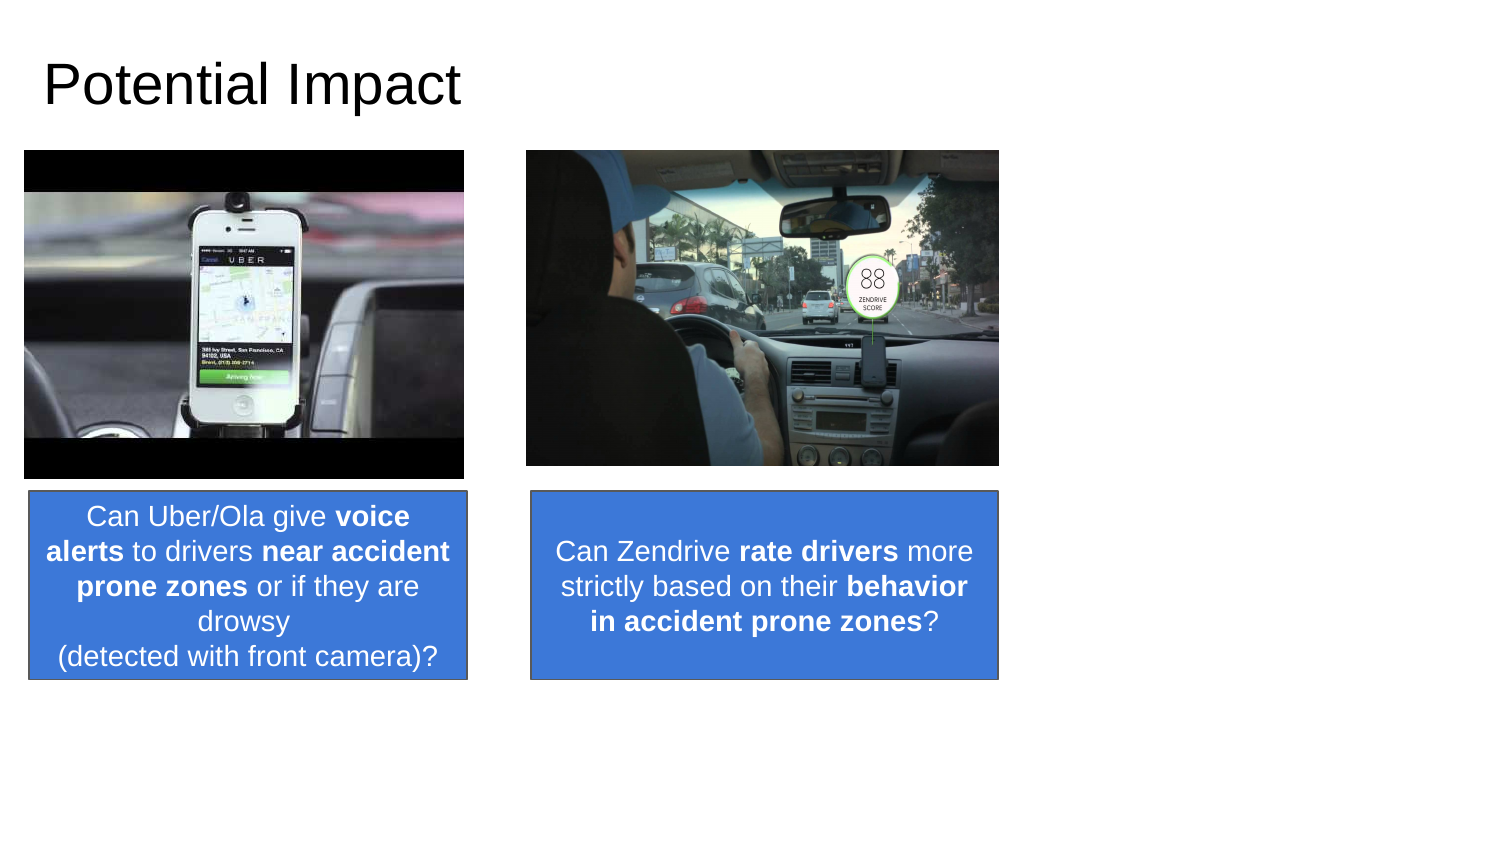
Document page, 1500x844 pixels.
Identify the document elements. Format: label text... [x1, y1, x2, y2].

text_box Can Uber/Ola give voice alerts to drivers near accident prone zones or if they are drowsy (detected with front camera)? [29, 490, 468, 680]
text_box Can Zendrive rate drivers more strictly based on their behavior in accident prone zones? [530, 490, 999, 680]
picture [526, 150, 999, 466]
picture [24, 150, 464, 479]
title Potential Impact [29, 31, 1427, 126]
